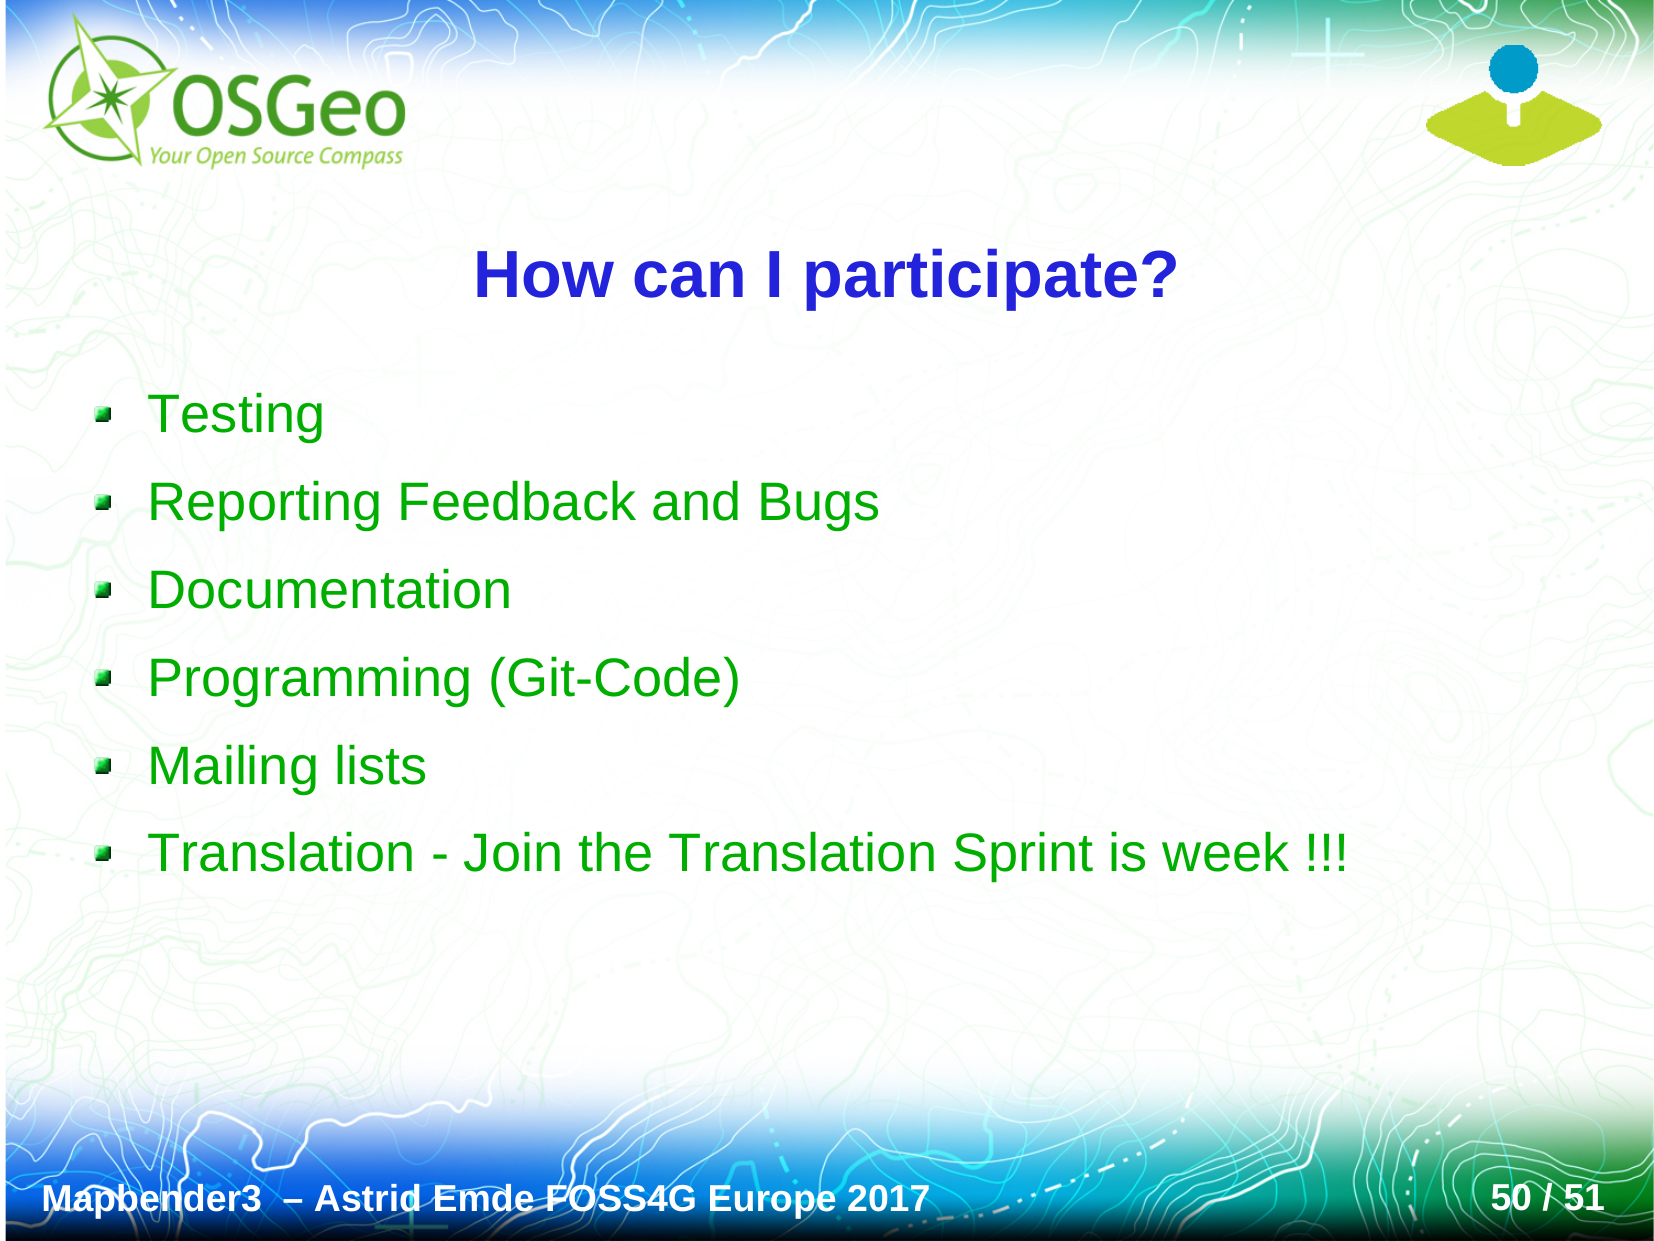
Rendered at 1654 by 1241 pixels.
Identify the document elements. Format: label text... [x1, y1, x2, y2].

list Testing Reporting Feedback and Bugs Documentation Programming (Git-Code) Mailing lists Translation - Join the Translation Sprint is week !!! [76, 383, 1565, 1203]
picture [5, 0, 1654, 1241]
title How can I participate? [82, 200, 1571, 349]
